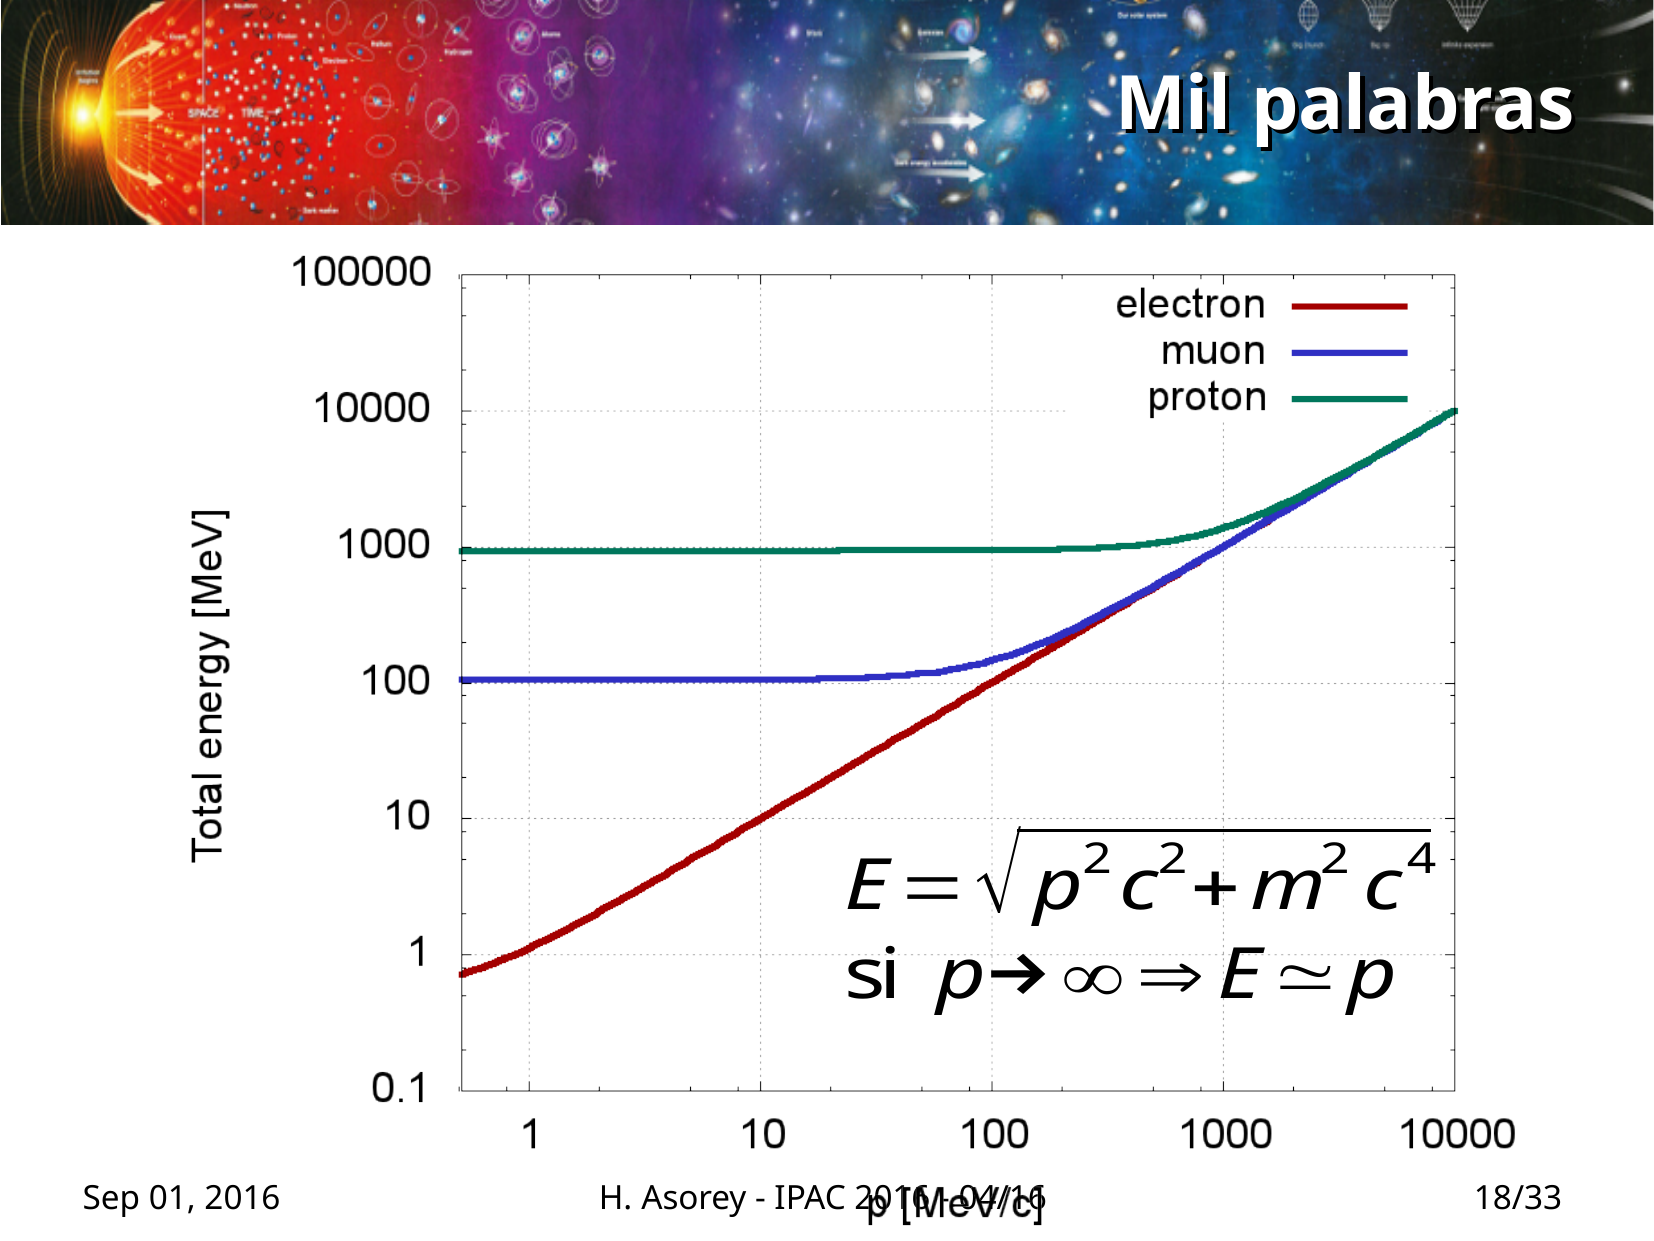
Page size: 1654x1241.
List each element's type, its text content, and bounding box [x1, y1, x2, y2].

title Mil palabras [86, 49, 1575, 151]
chart [822, 825, 1456, 1018]
picture [1, 0, 1654, 1240]
